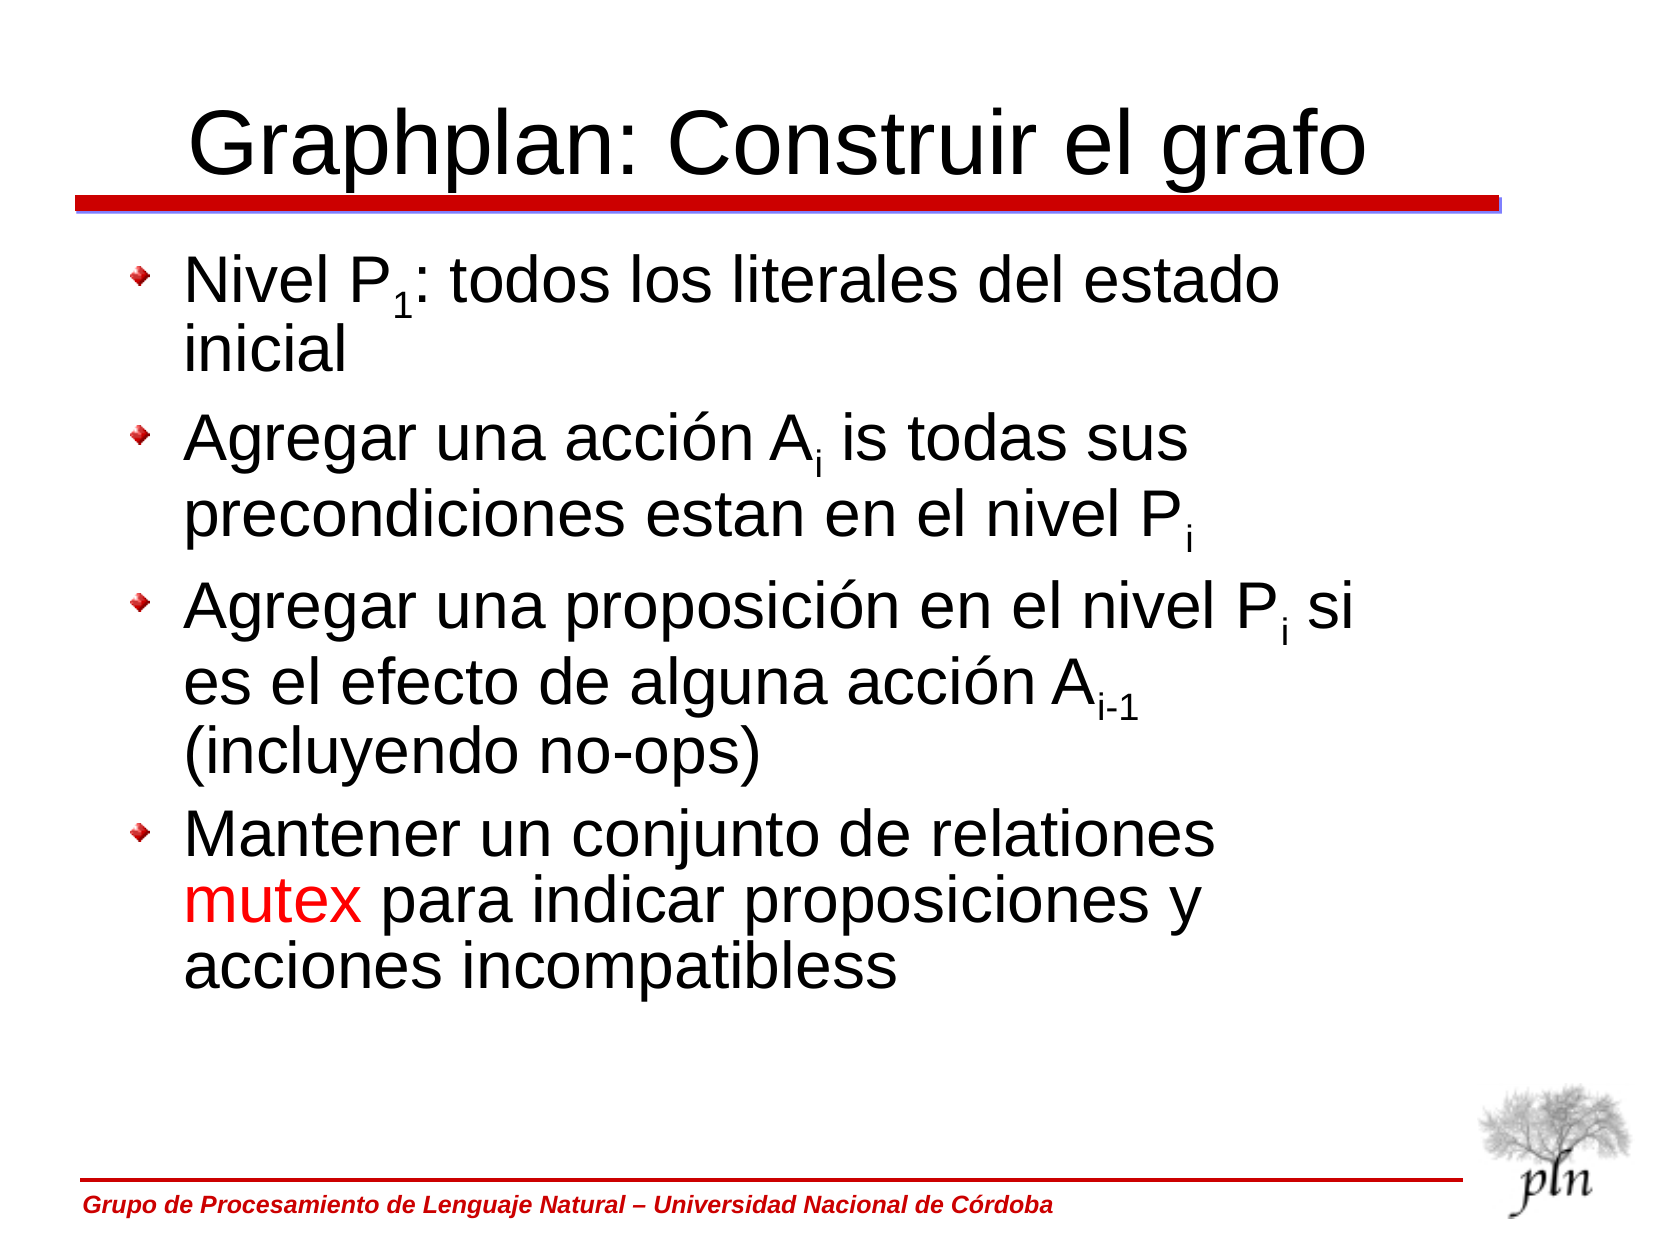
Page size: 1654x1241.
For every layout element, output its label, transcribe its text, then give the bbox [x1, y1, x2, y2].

list Nivel P1: todos los literales del estado inicial Agregar una acción Ai is todas sus precondiciones estan en el nivel Pi Agregar una proposición en el nivel Pi si es el efecto de alguna acción Ai-1 (incluyendo no-ops) Mantener un conjunto de relationes mutex para indicar proposiciones y acciones incompatibless [98, 235, 1426, 1013]
title Graphplan: Construir el grafo [100, 12, 1426, 200]
picture [1477, 1083, 1635, 1219]
